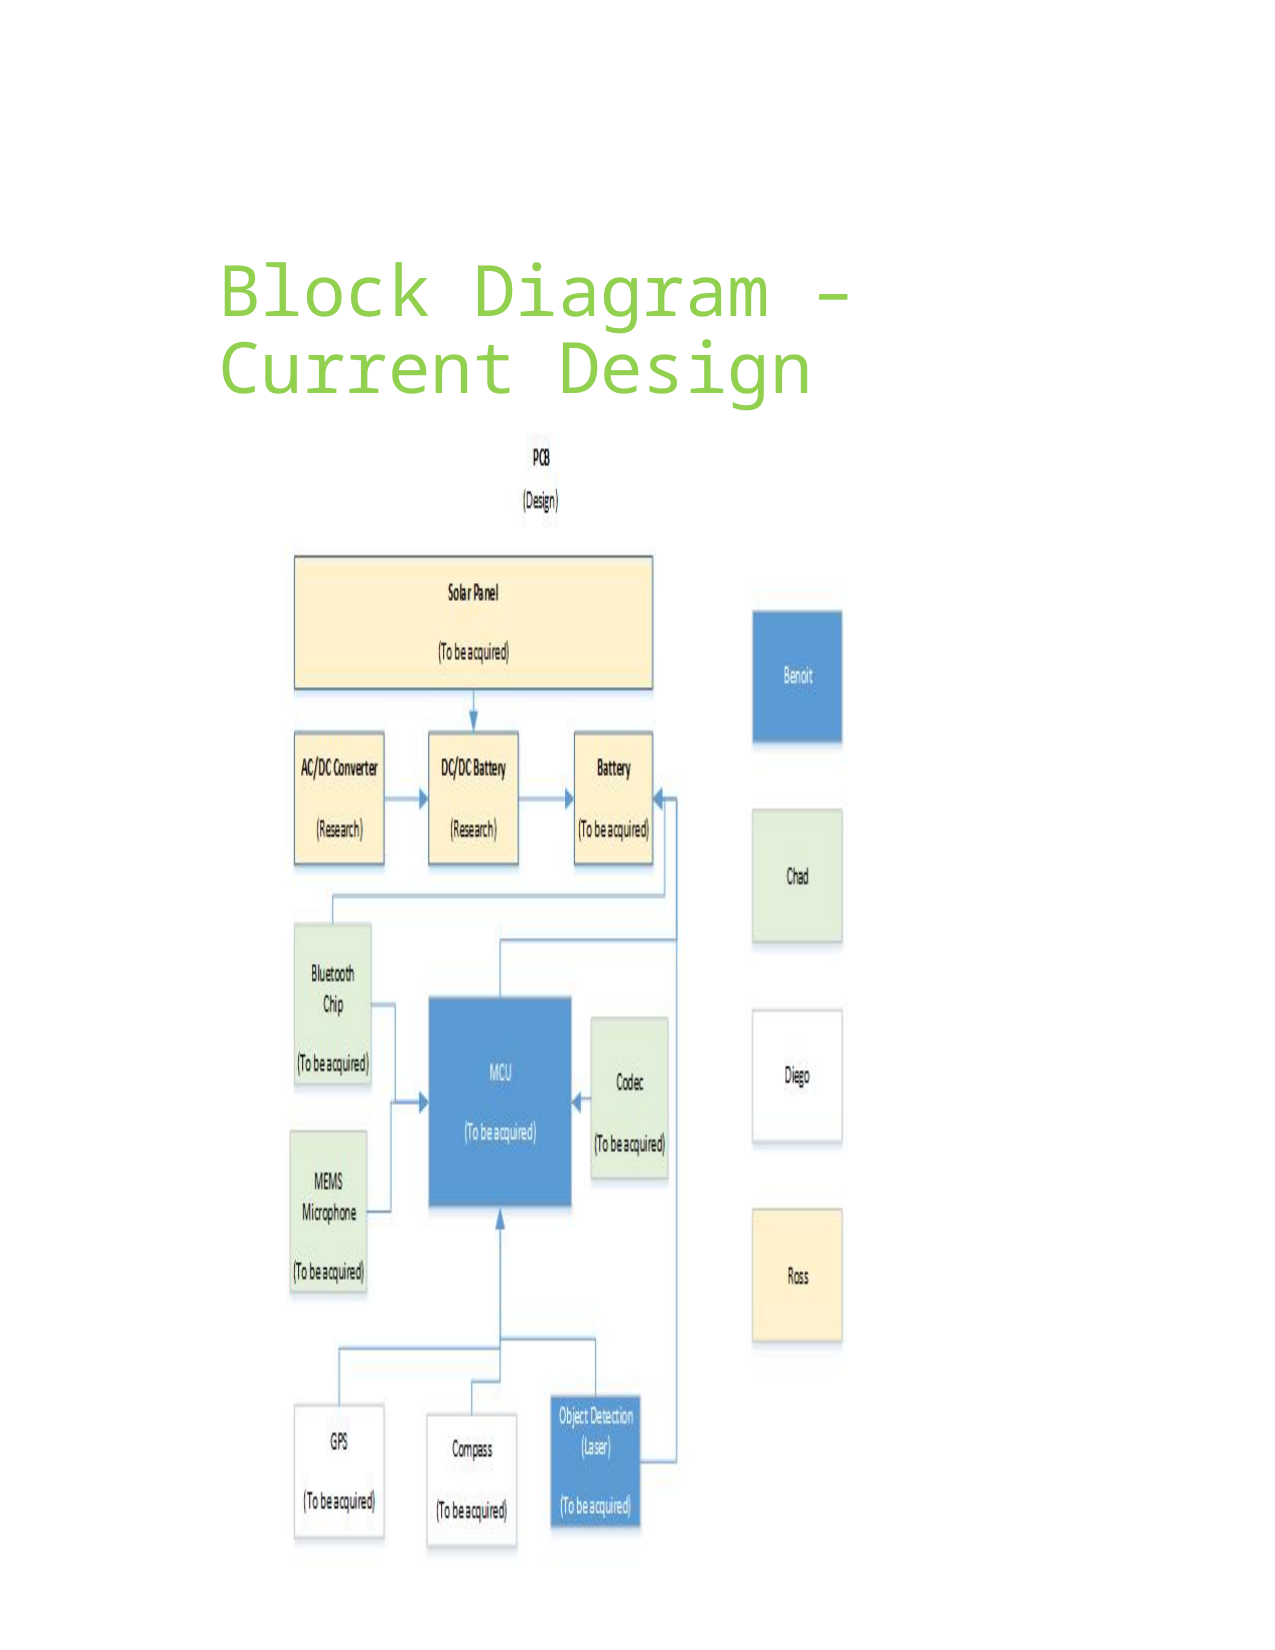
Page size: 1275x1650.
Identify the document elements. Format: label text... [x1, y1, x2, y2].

title Block Diagram – Current Design [203, 160, 1072, 417]
picture [285, 433, 848, 1566]
